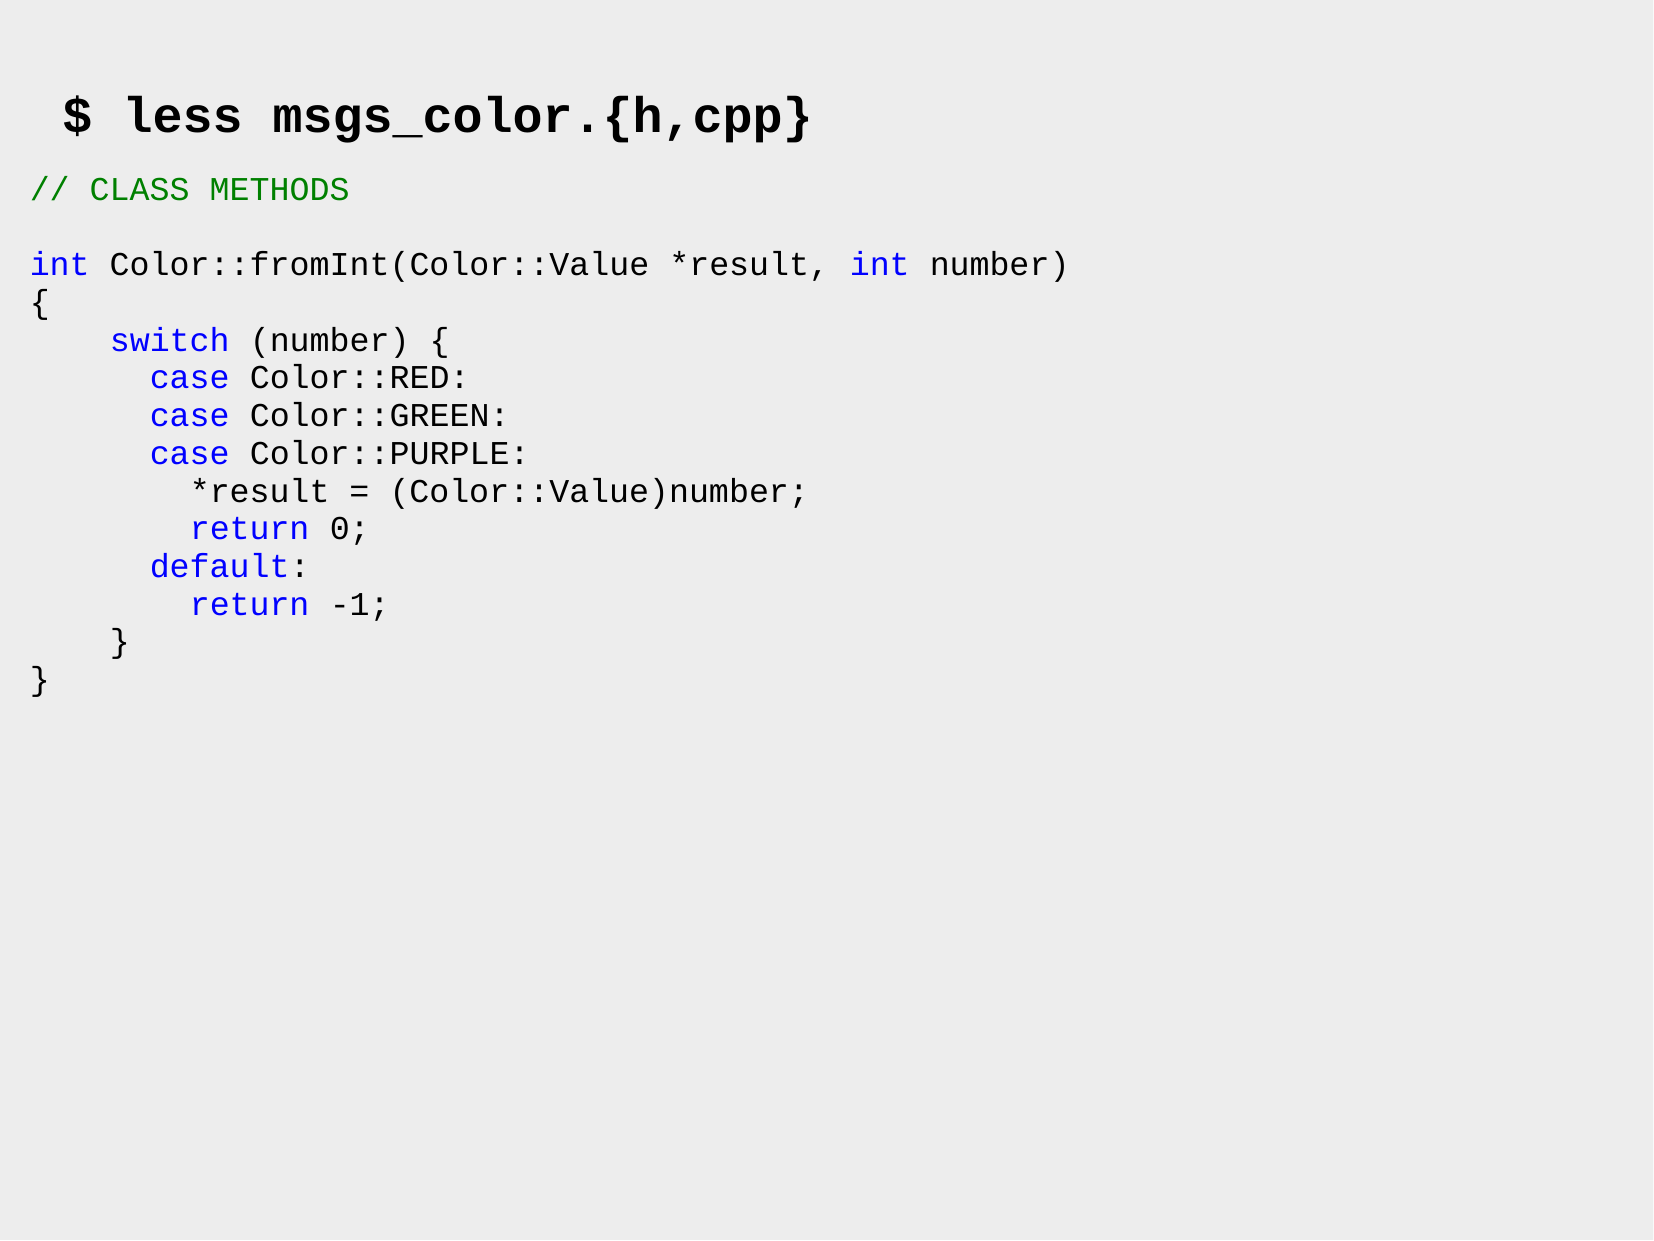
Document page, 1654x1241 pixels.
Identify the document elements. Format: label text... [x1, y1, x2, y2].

text_box $ less msgs_color.{h,cpp} [47, 83, 1653, 165]
text_box // CLASS METHODS int Color::fromInt(Color::Value *result, int number) { switch (number) { case Color::RED: case Color::GREEN: case Color::PURPLE: *result = (Color::Value)number; return 0; default: return -1; } } [15, 165, 1654, 709]
